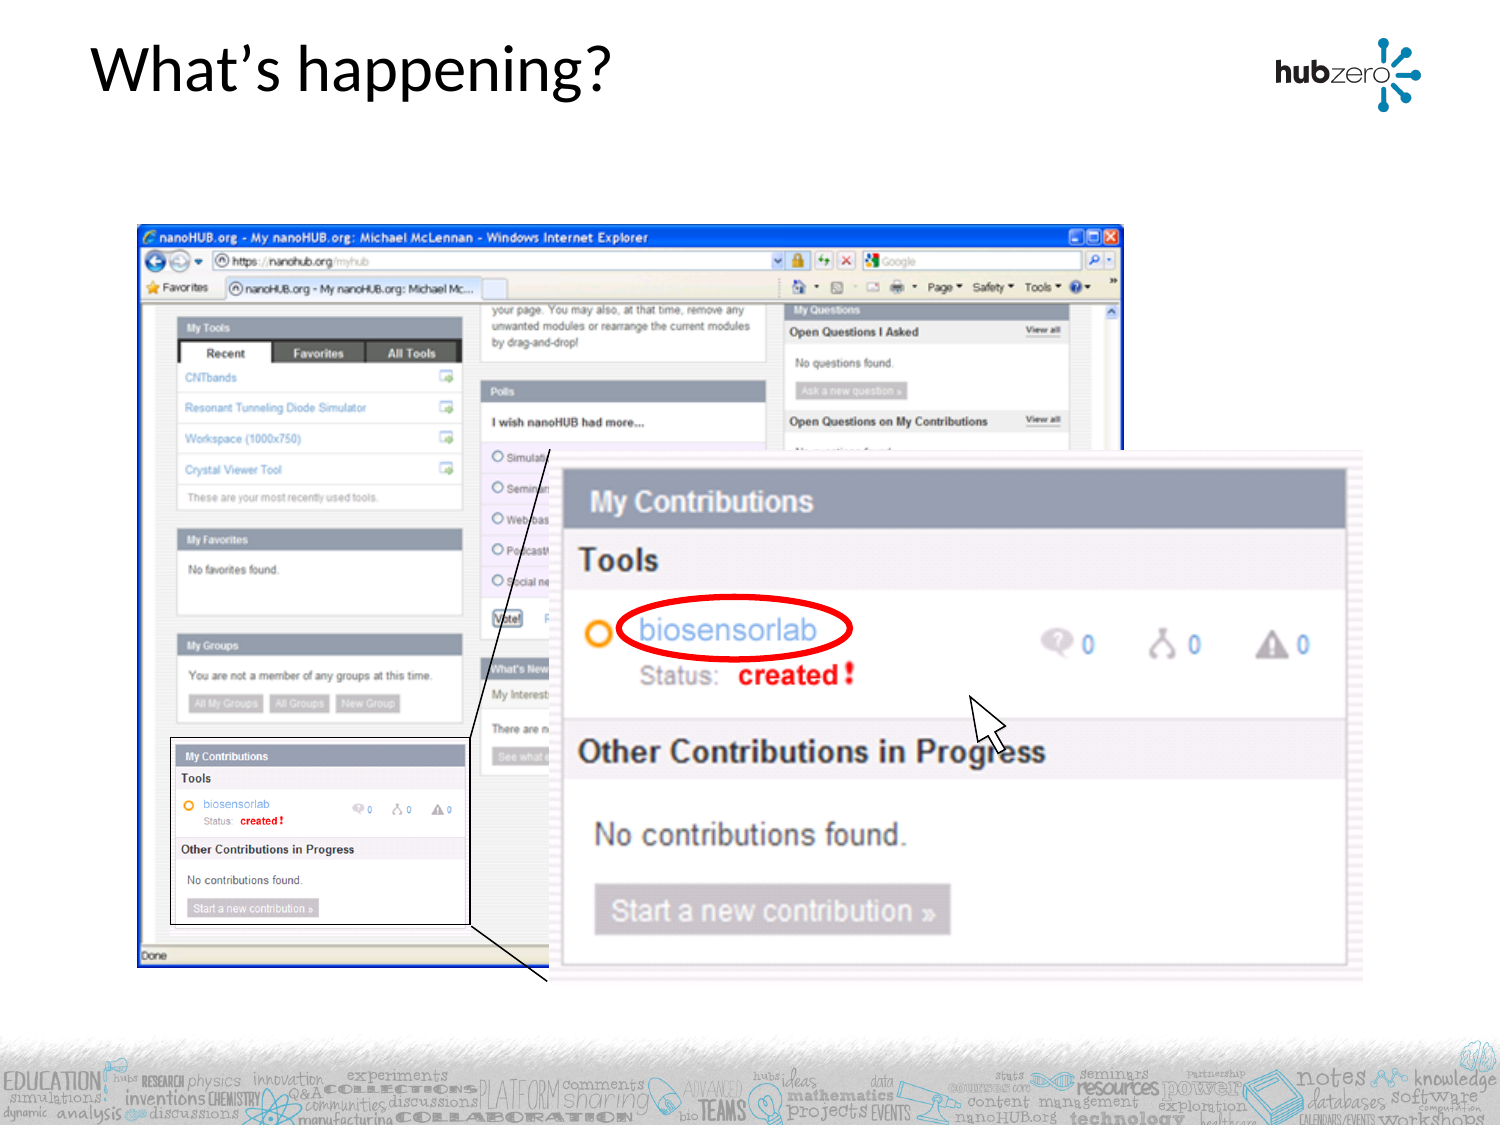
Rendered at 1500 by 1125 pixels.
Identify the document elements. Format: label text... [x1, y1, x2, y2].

chart [170, 925, 471, 936]
chart [171, 738, 469, 924]
picture [1272, 35, 1424, 115]
picture [137, 224, 1124, 968]
text_box What’s happening? [75, 12, 1249, 118]
chart [549, 450, 1363, 986]
picture [471, 460, 549, 968]
text_box [970, 696, 1006, 754]
picture [0, 1034, 1500, 1125]
